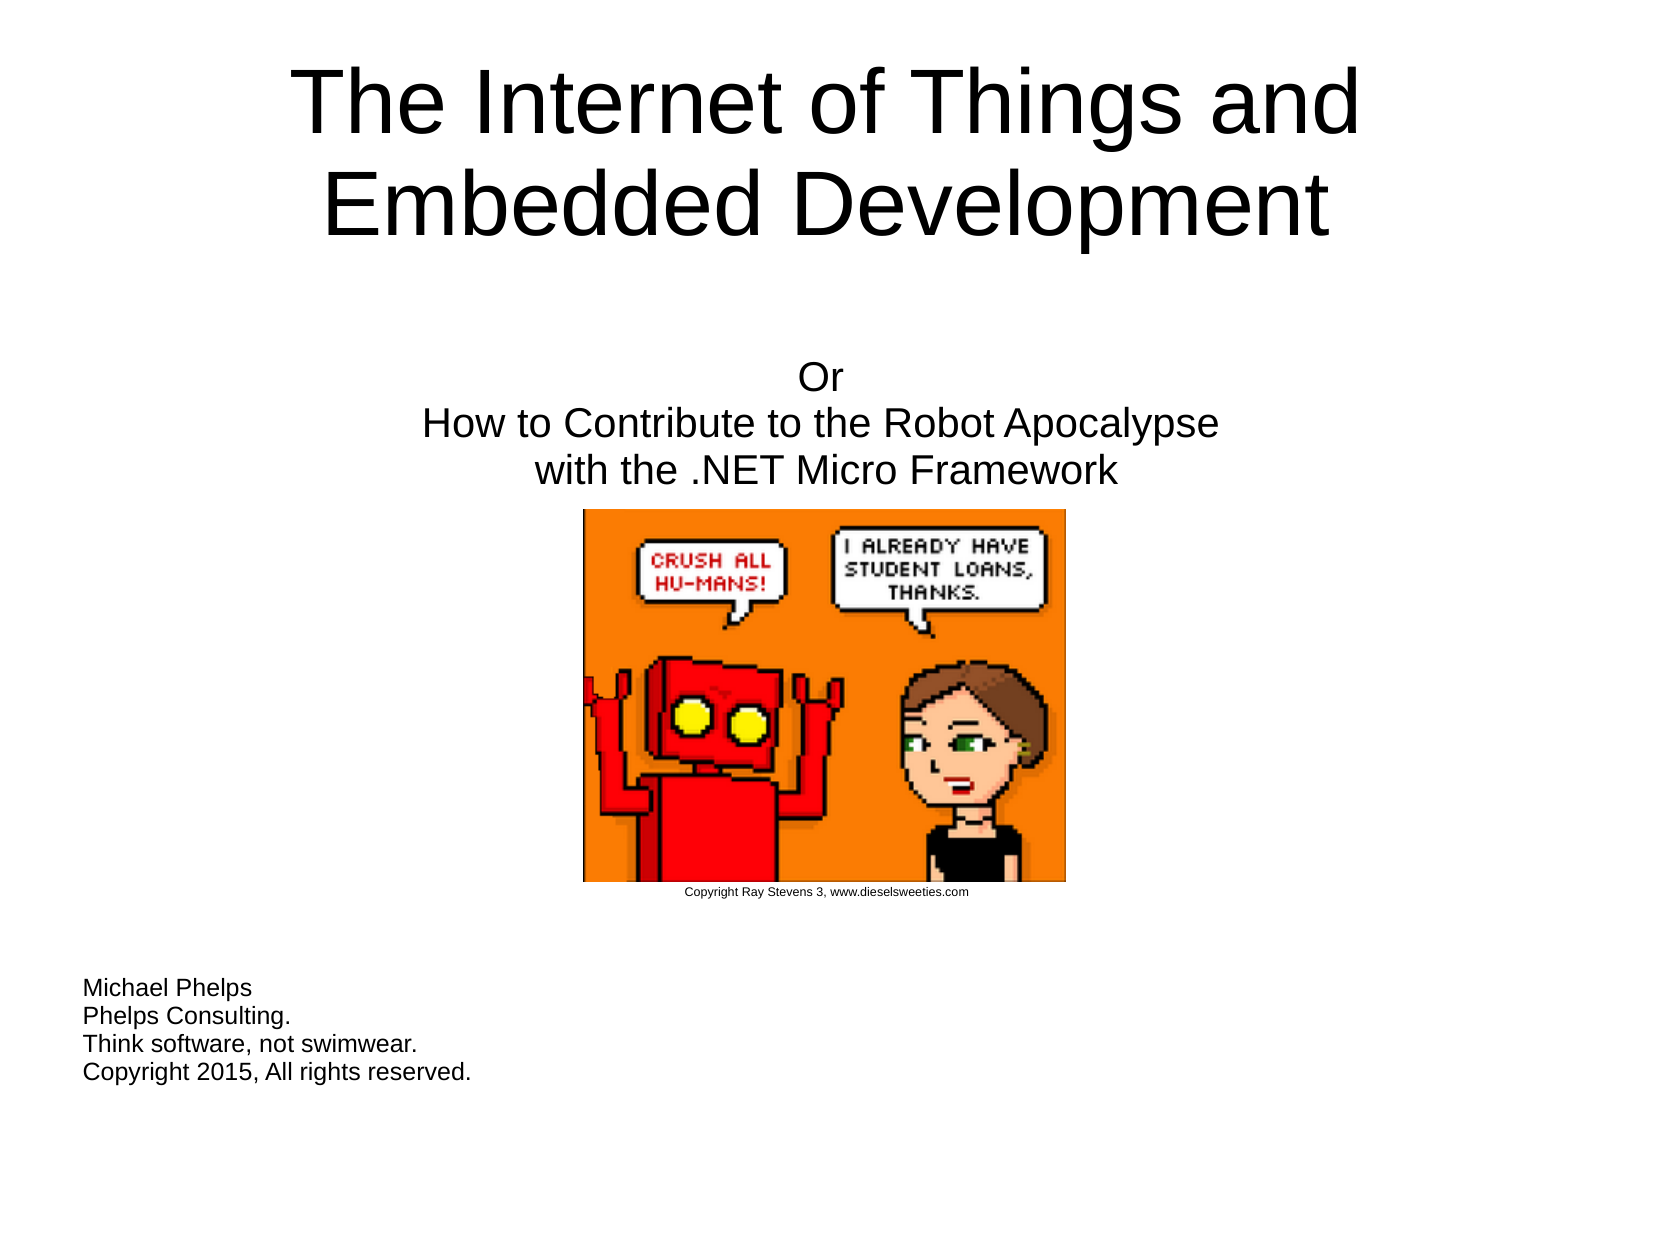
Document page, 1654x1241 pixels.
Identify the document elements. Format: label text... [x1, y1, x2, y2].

subtitle Or How to Contribute to the Robot Apocalypse with the .NET Micro Framework Copyright Ray Stevens 3, www.dieselsweeties.com Michael Phelps Phelps Consulting. Think software, not swimwear. Copyright 2015, All rights reserved. [82, 352, 1571, 1087]
title The Internet of Things and Embedded Development [82, 49, 1571, 257]
picture [583, 509, 1066, 882]
